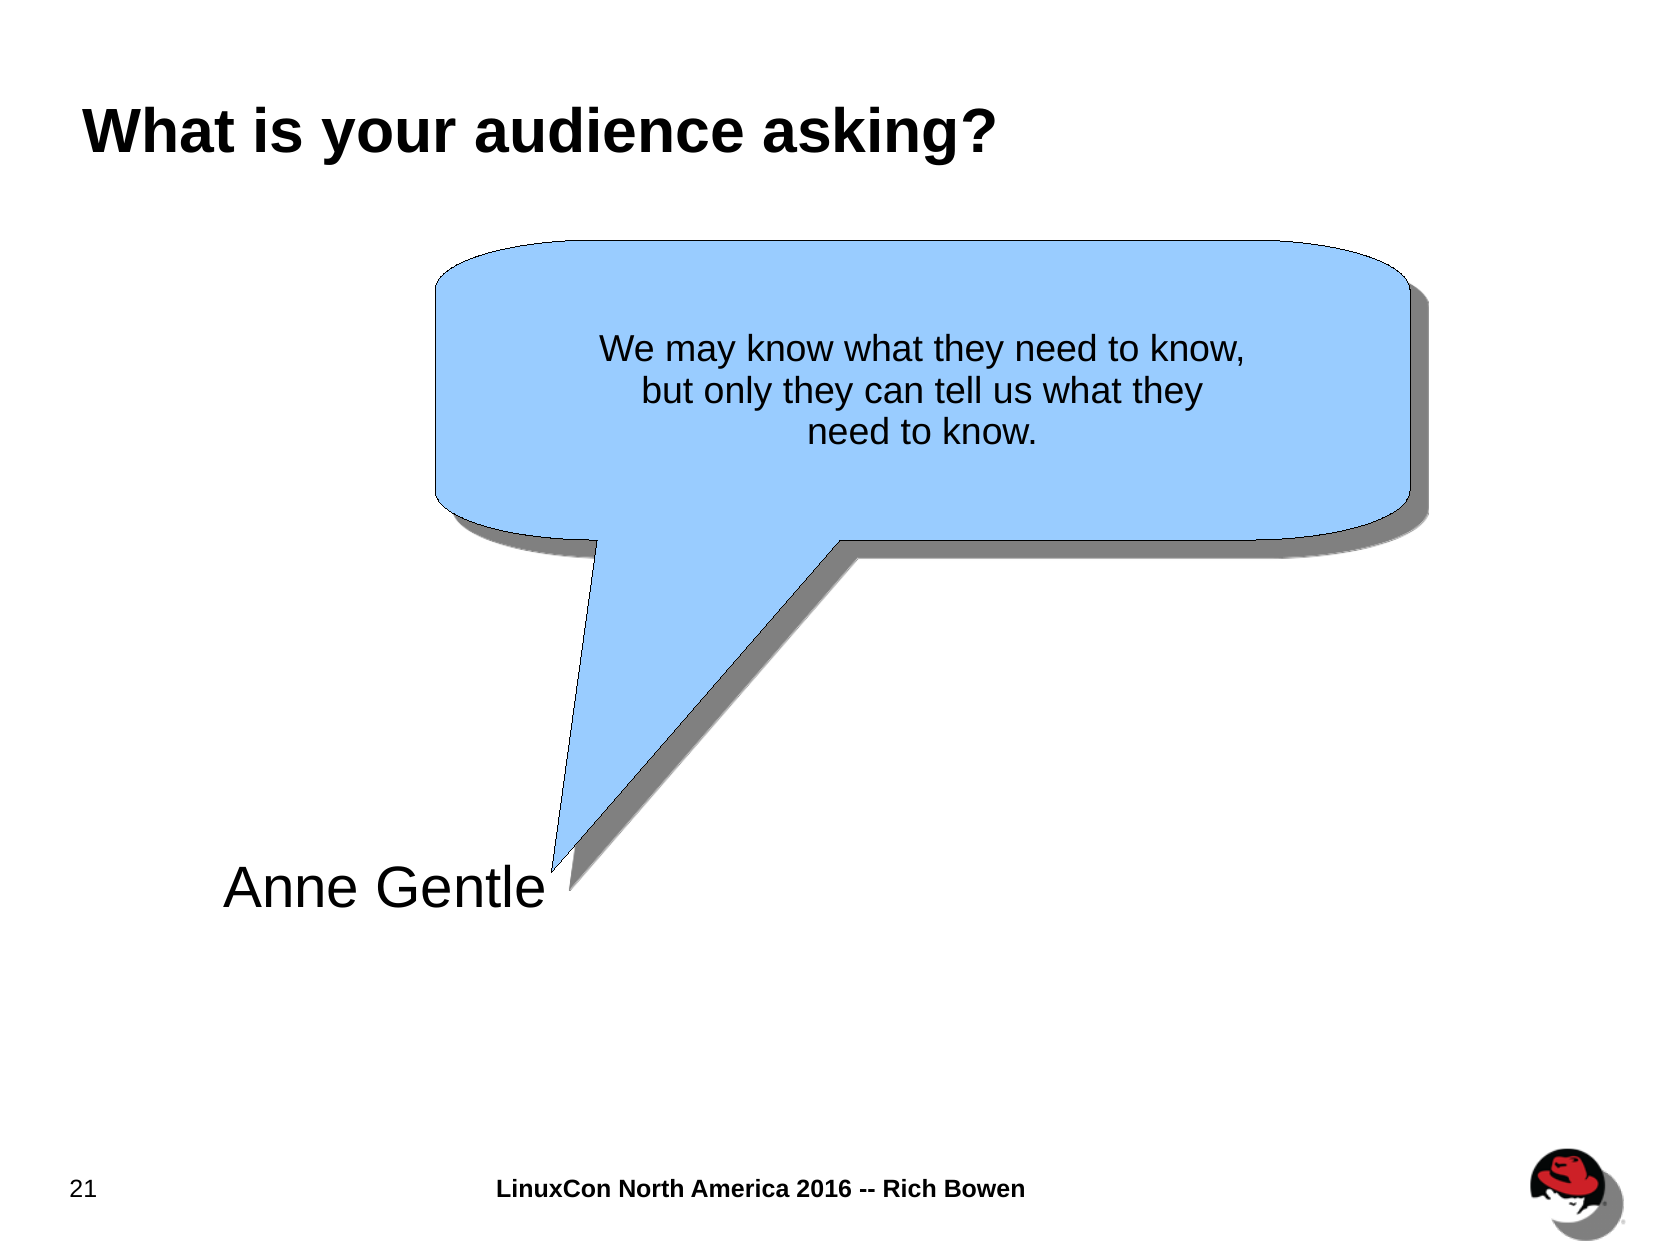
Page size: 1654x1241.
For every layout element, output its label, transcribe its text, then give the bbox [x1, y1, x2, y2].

text_box We may know what they need to know, but only they can tell us what they need to know. [435, 240, 1411, 873]
list Anne Gentle [86, 855, 1576, 1039]
title What is your audience asking? [82, 37, 1571, 226]
picture [1529, 1146, 1613, 1224]
